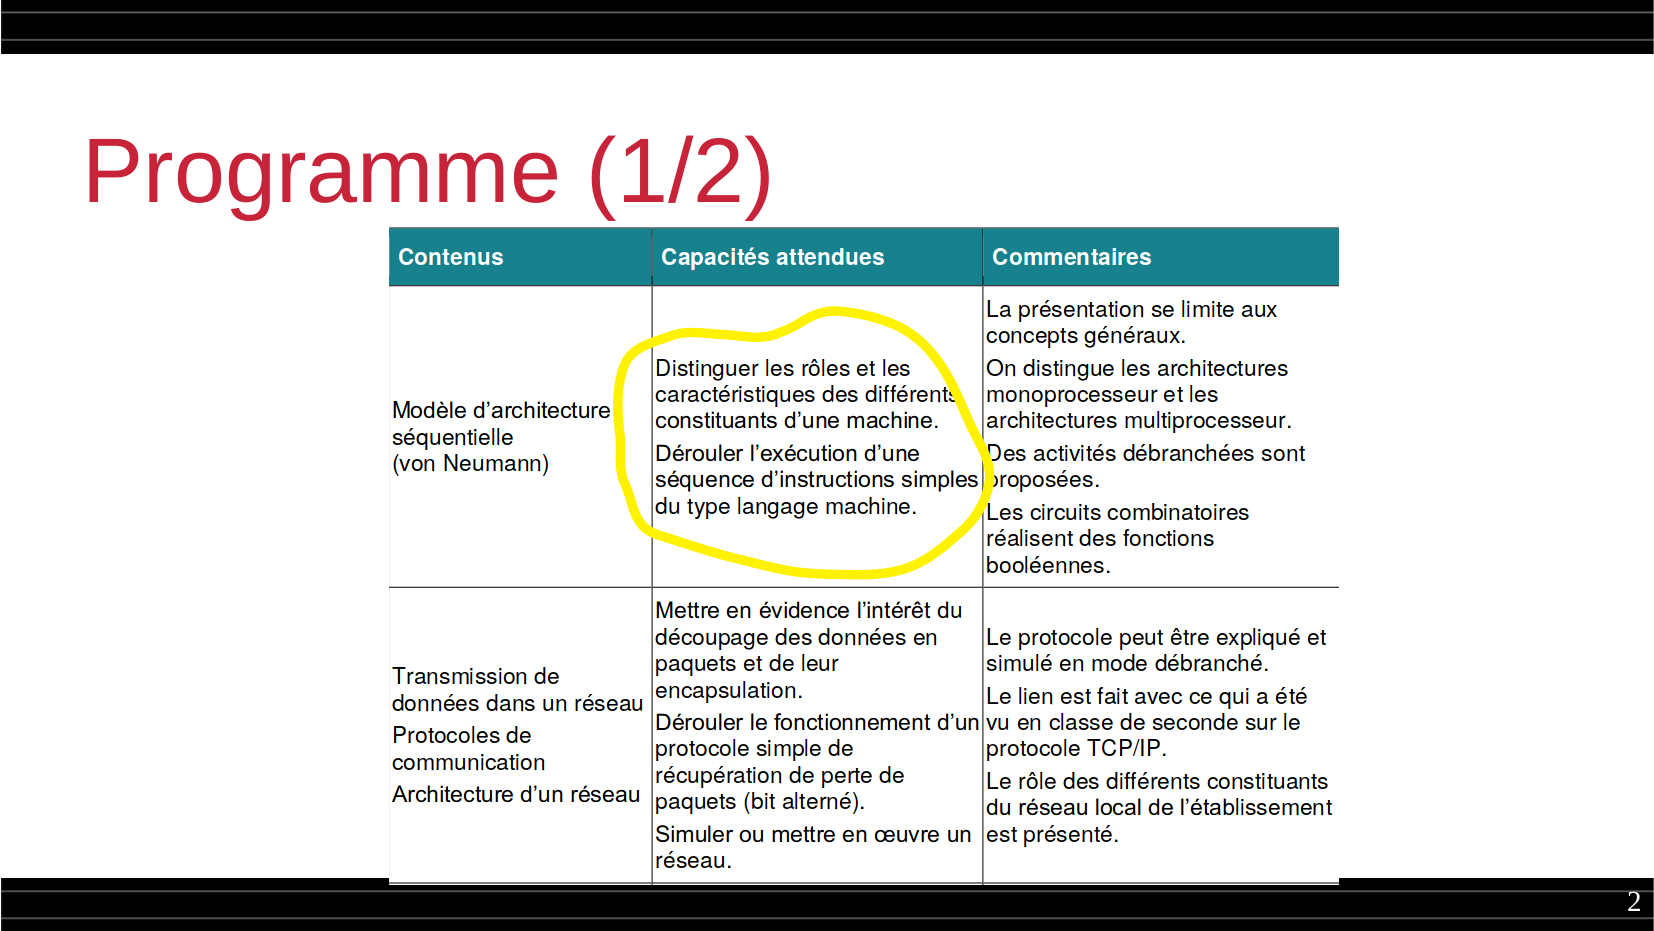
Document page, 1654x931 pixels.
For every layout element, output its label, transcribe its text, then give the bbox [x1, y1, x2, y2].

picture [1, 226, 1654, 931]
picture [1, 0, 1654, 54]
title Programme (1/2) [82, 92, 1571, 249]
